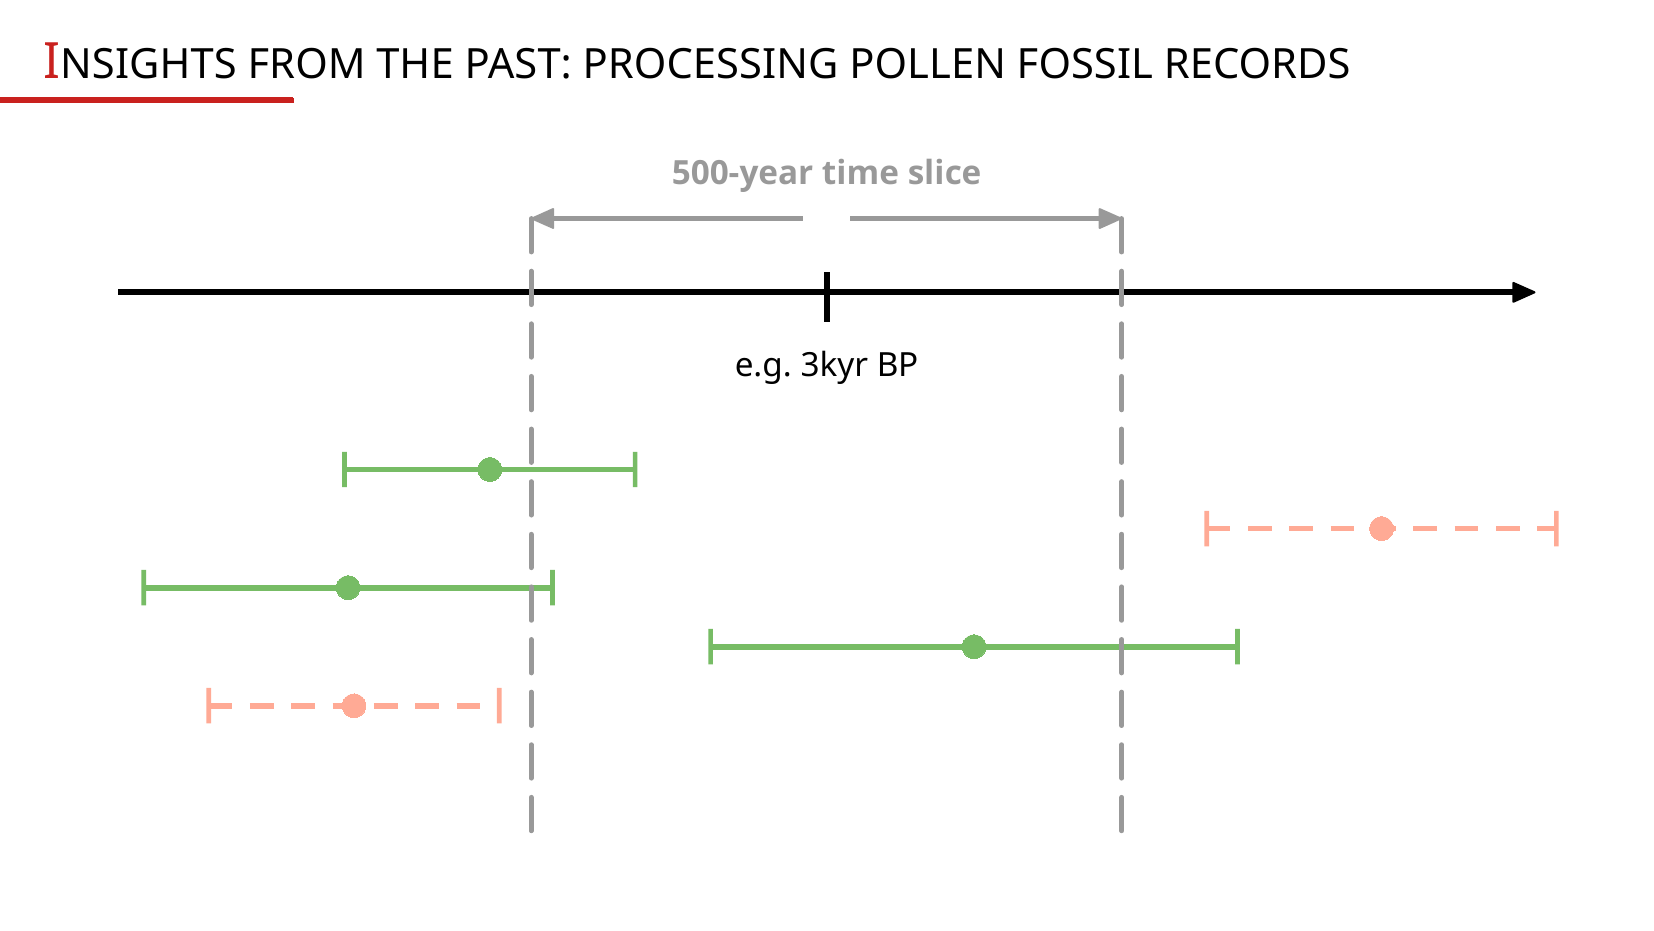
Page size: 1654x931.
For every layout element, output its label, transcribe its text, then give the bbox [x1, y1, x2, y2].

text_box e.g. 3kyr BP [708, 333, 945, 394]
text_box INSIGHTS FROM THE PAST: PROCESSING POLLEN FOSSIL RECORDS [28, 0, 1623, 119]
text_box [477, 457, 502, 482]
text_box [342, 693, 366, 718]
text_box [962, 634, 986, 659]
text_box [336, 575, 360, 600]
text_box [1369, 516, 1394, 541]
text_box 500-year time slice [649, 141, 1004, 202]
